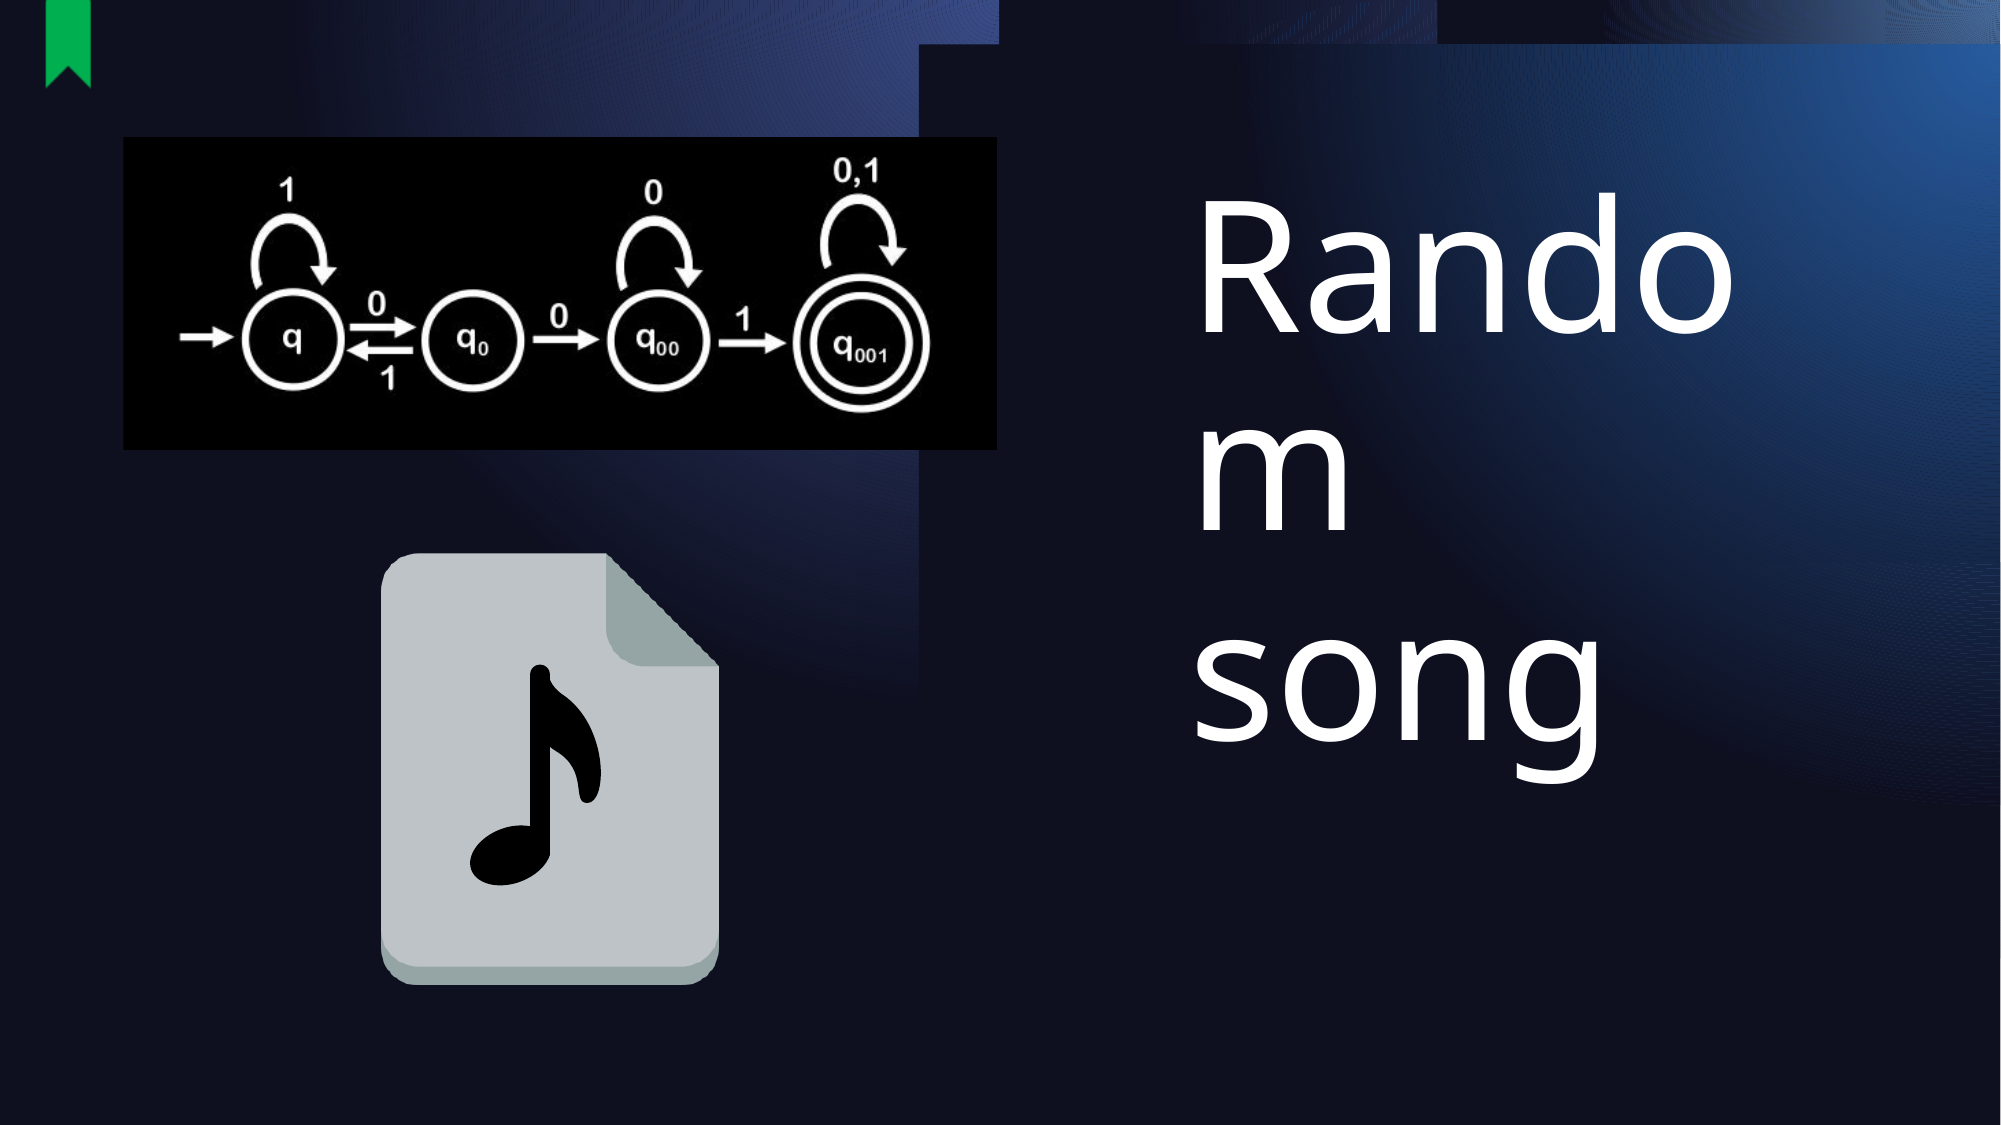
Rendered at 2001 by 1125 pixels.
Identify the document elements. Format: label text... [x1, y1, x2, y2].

text_box Random song [1173, 88, 1912, 788]
picture [324, 534, 775, 985]
picture [14, 0, 123, 98]
picture [123, 137, 1000, 450]
